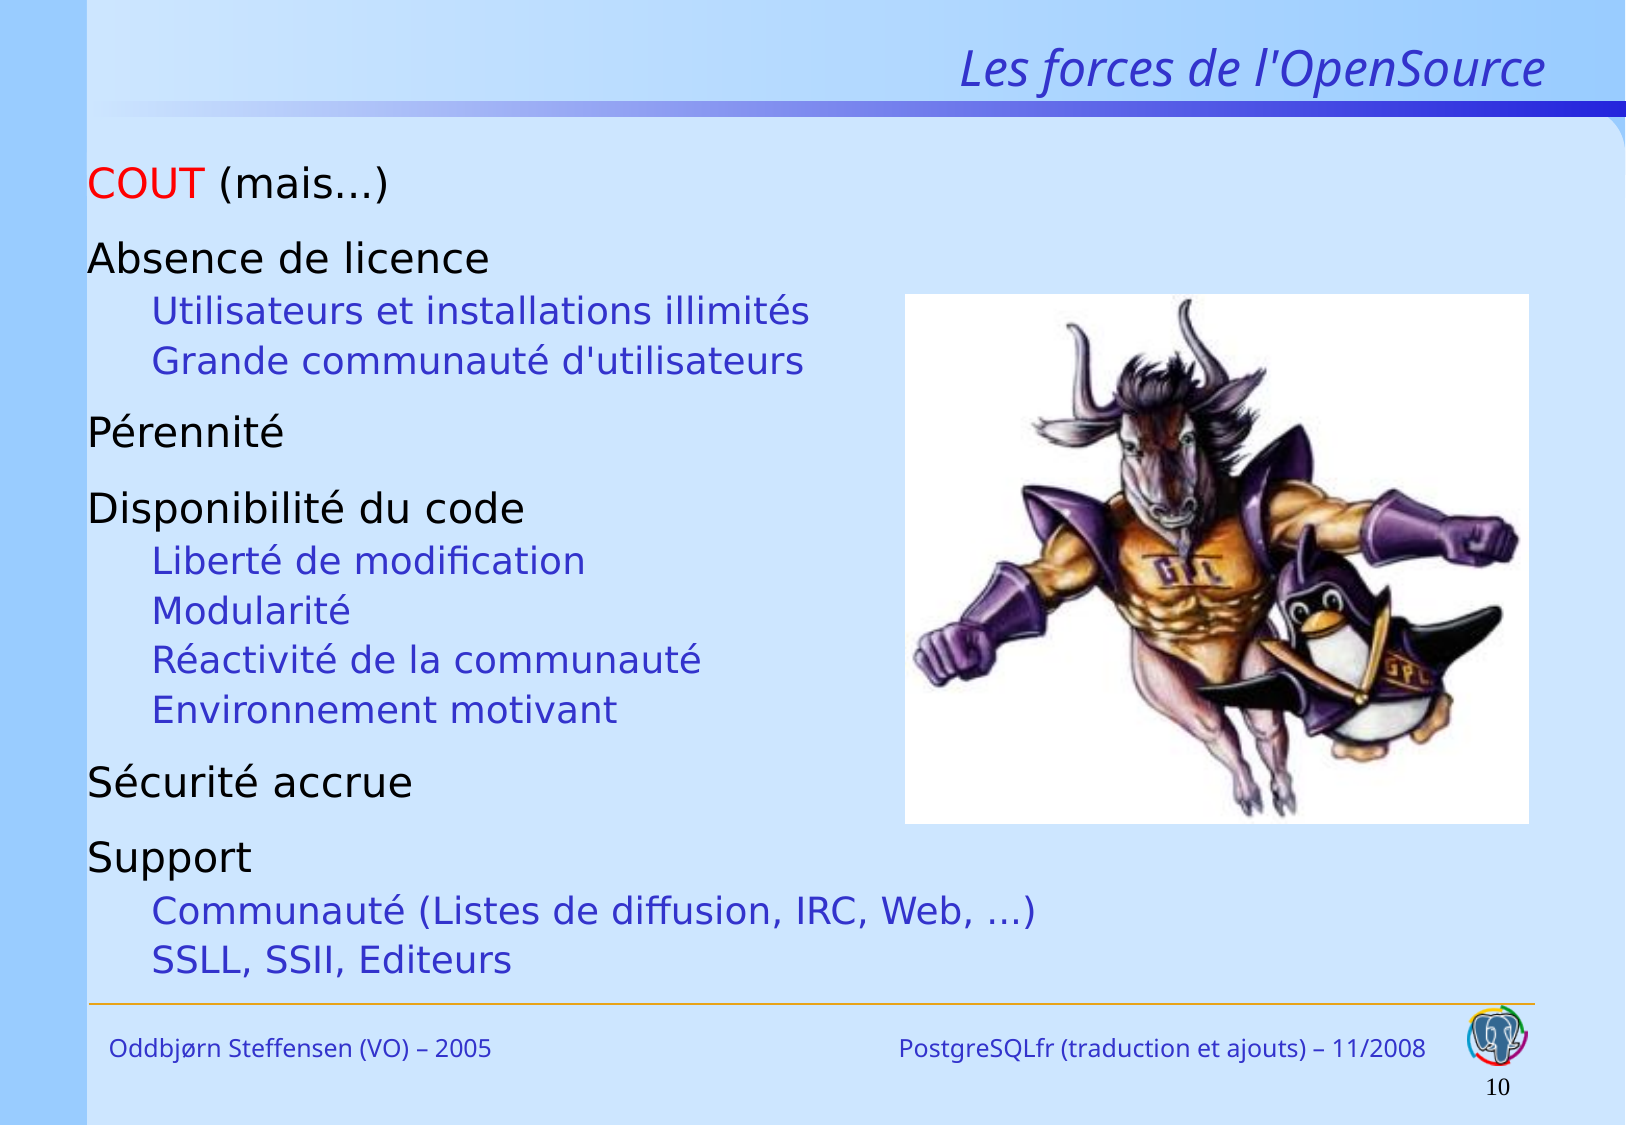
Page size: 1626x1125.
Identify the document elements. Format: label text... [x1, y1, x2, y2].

picture [1467, 1005, 1528, 1066]
title Les forces de l'OpenSource [370, 35, 1548, 99]
list COUT (mais...) Absence de licence Utilisateurs et installations illimités Grande communauté d'utilisateurs Pérennité Disponibilité du code Liberté de modification Modularité Réactivité de la communauté Environnement motivant Sécurité accrue Support Communauté (Listes de diffusion, IRC, Web, ...) SSLL, SSII, Editeurs [86, 160, 1520, 1002]
picture [905, 294, 1529, 824]
